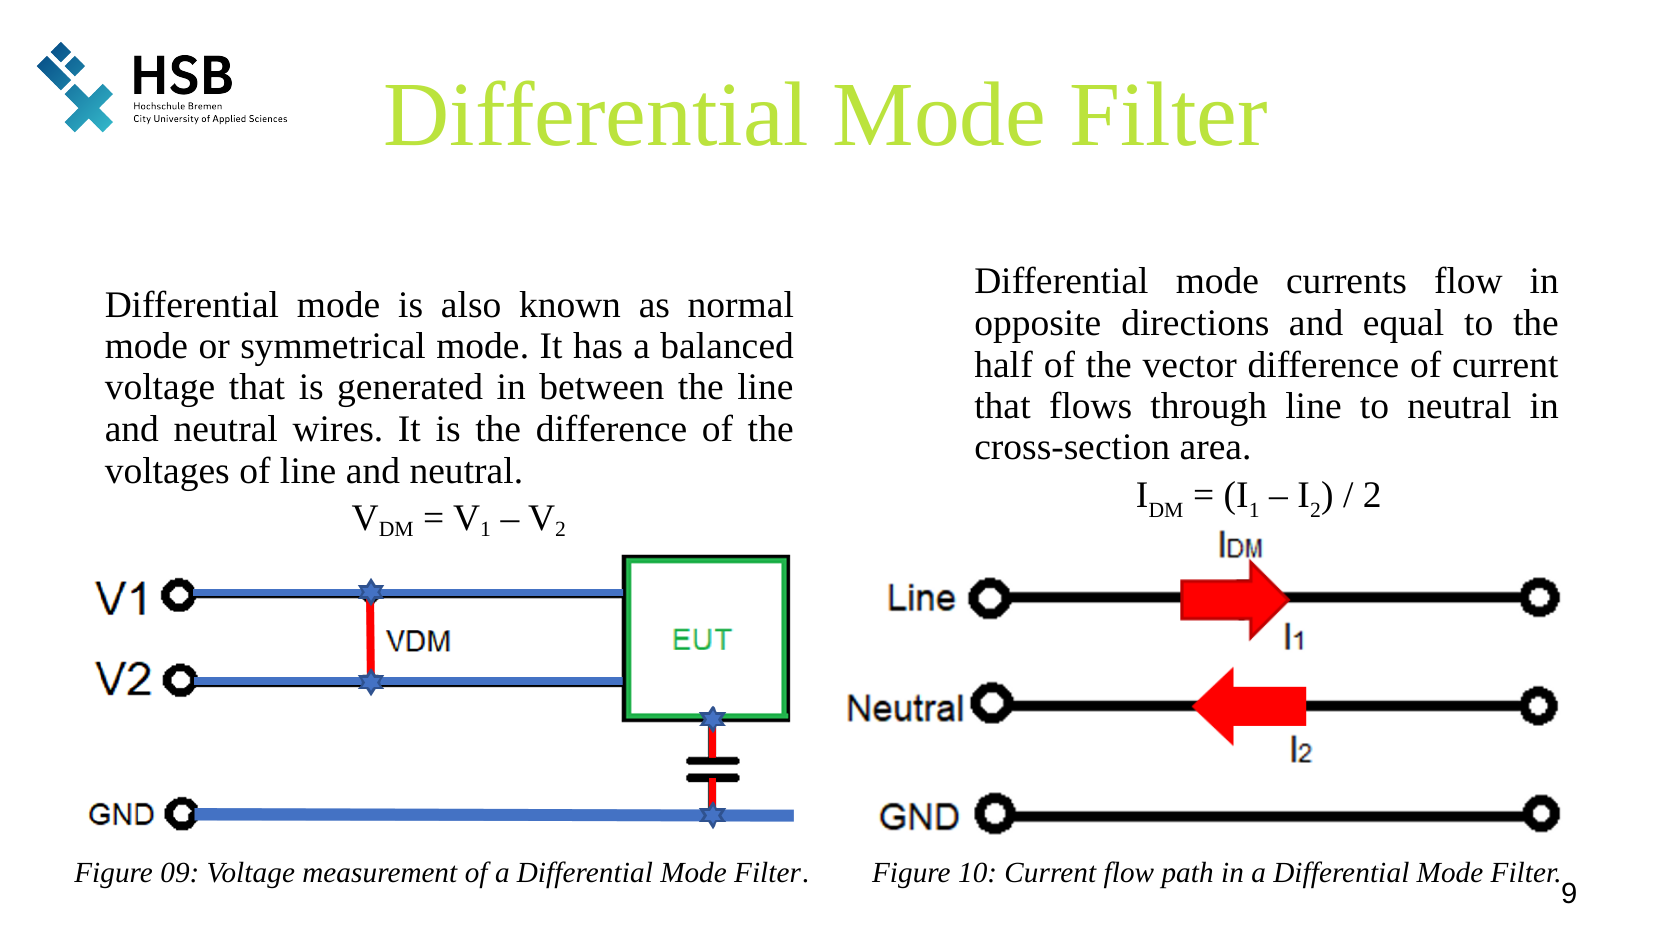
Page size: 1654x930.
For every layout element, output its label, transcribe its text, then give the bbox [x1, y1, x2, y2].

picture [82, 536, 809, 840]
text_box Figure 10: Current flow path in a Differential Mode Filter. [857, 848, 1578, 897]
picture [844, 525, 1571, 839]
text_box Figure 09: Voltage measurement of a Differential Mode Filter. [59, 848, 834, 929]
picture [26, 23, 297, 149]
text_box Differential mode currents flow in opposite directions and equal to the half of the vector difference of current that flows through line to neutral in cross-section area. IDM = (I1 – I2) / 2 [959, 253, 1575, 530]
text_box <number> [1546, 870, 1653, 926]
title Differential Mode Filter [82, 37, 1571, 193]
text_box Differential mode is also known as normal mode or symmetrical mode. It has a balanced voltage that is generated in between the line and neutral wires. It is the difference of the voltages of line and neutral. VDM = V1 – V2 [89, 276, 810, 549]
